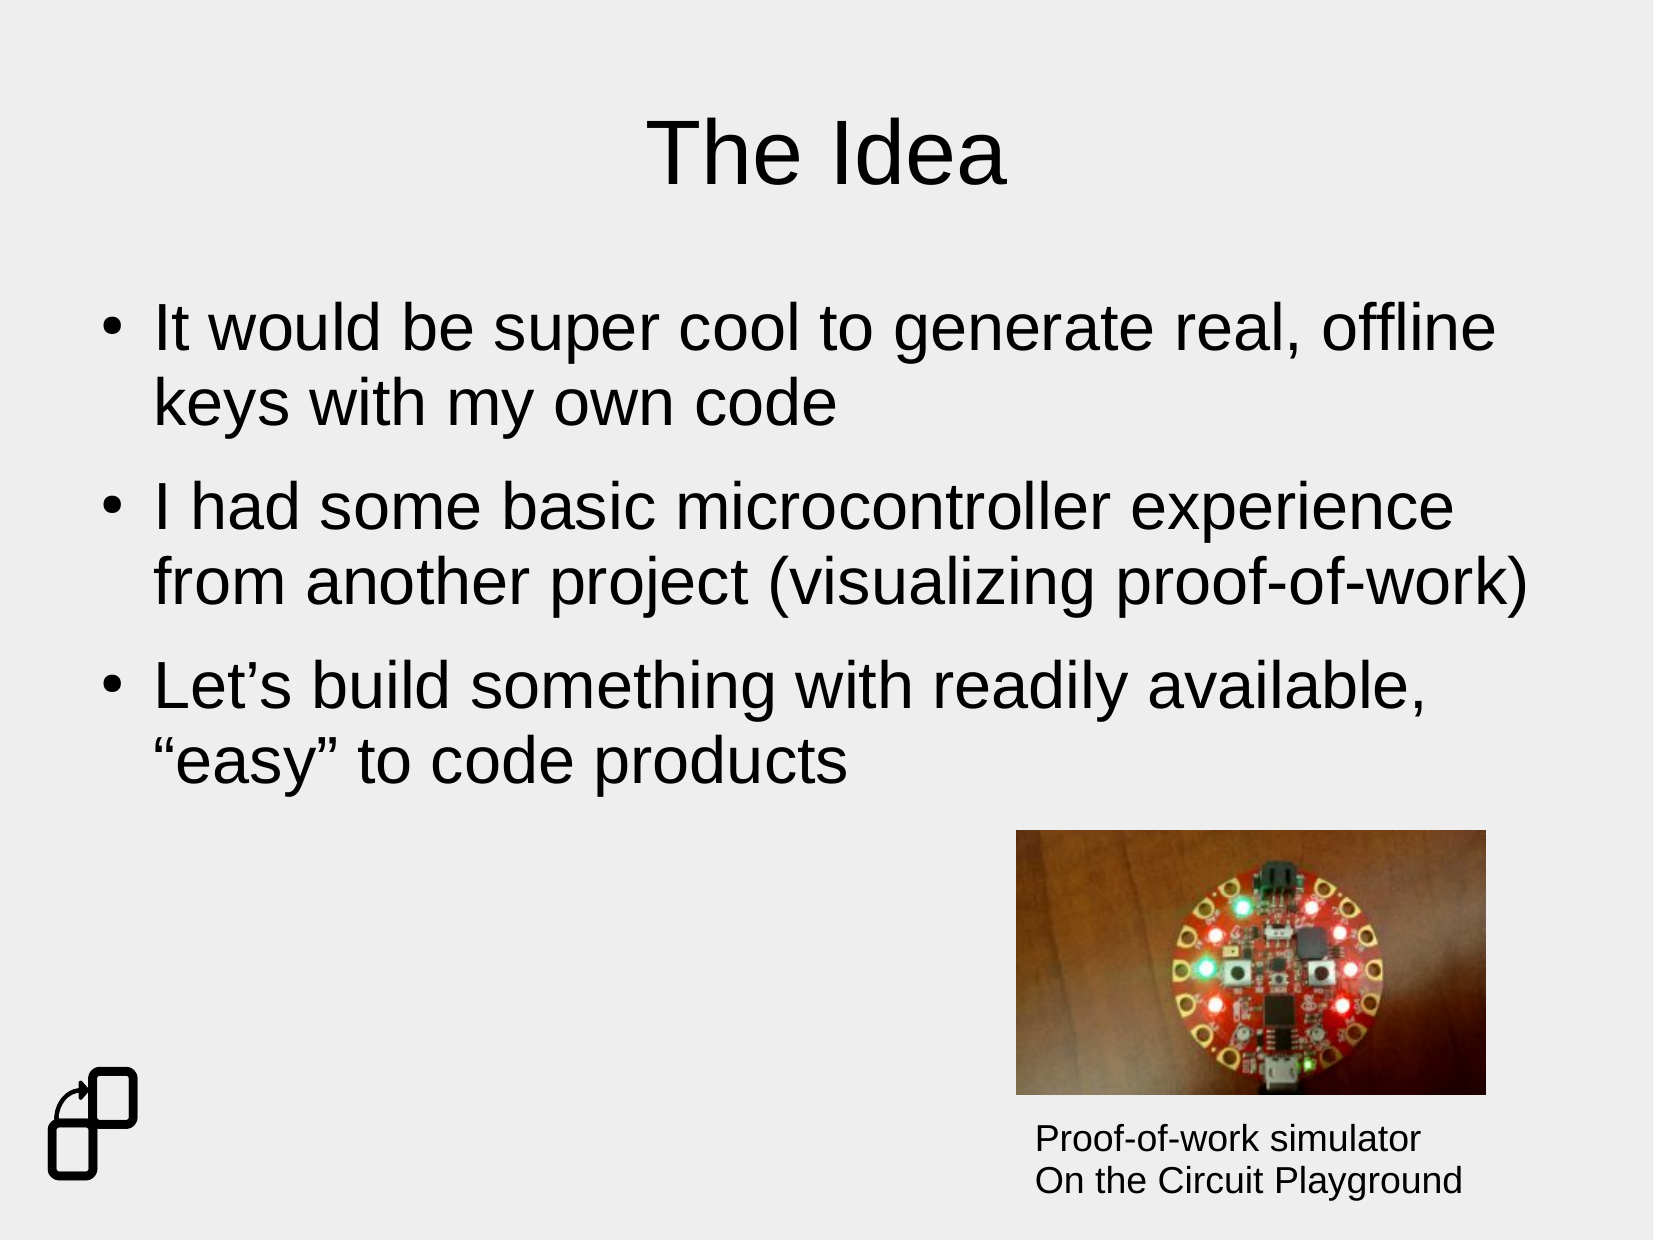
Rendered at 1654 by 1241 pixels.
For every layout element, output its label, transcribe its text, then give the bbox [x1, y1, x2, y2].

picture [30, 1062, 153, 1186]
picture [1016, 830, 1486, 1096]
title The Idea [82, 49, 1571, 257]
list It would be super cool to generate real, offline keys with my own code I had some basic microcontroller experience from another project (visualizing proof-of-work) Let’s build something with readily available, “easy” to code products [82, 290, 1571, 1010]
text_box Proof-of-work simulator On the Circuit Playground [1020, 1110, 1486, 1209]
